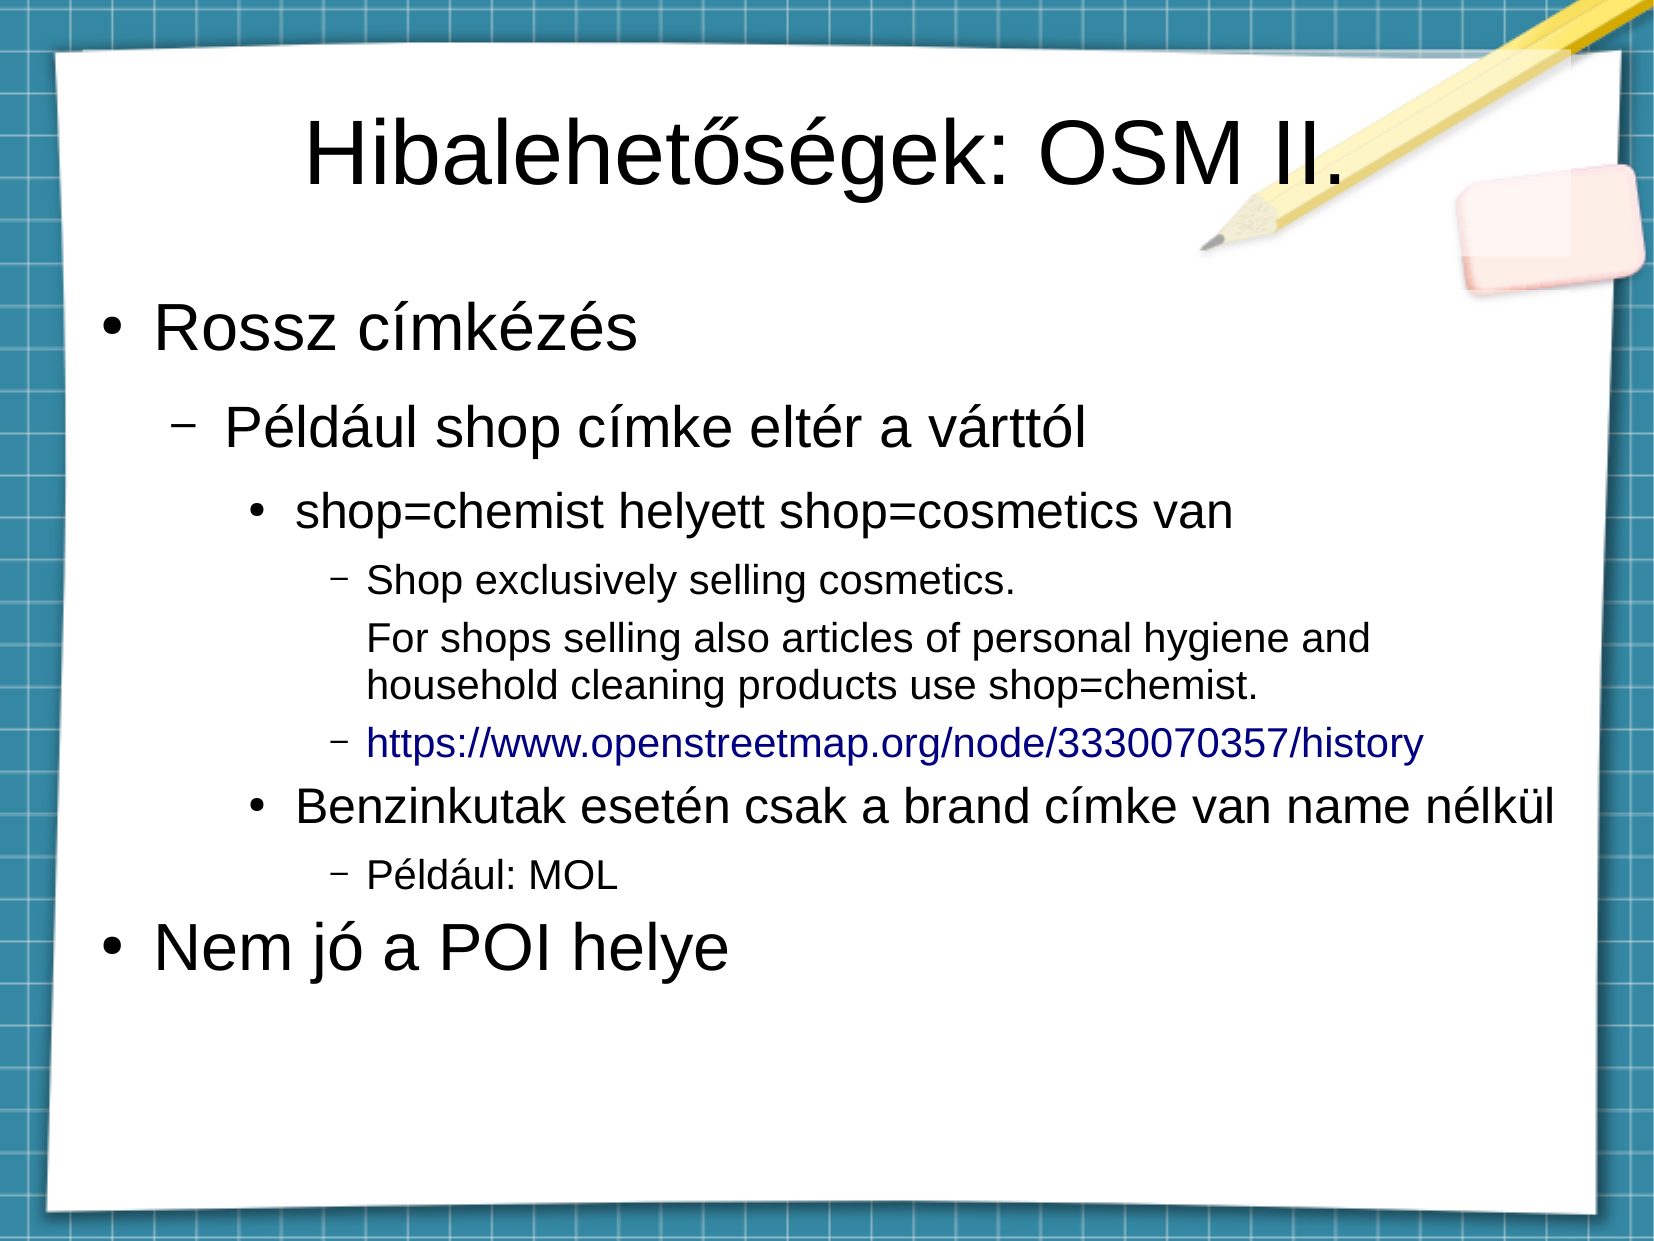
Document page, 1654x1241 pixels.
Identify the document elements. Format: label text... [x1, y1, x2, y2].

list Rossz címkézés Például shop címke eltér a várttól shop=chemist helyett shop=cosmetics van Shop exclusively selling cosmetics. For shops selling also articles of personal hygiene and household cleaning products use shop=chemist. https://www.openstreetmap.org/node/3330070357/history Benzinkutak esetén csak a brand címke van name nélkül Például: MOL Nem jó a POI helye [82, 290, 1571, 1087]
title Hibalehetőségek: OSM II. [82, 49, 1571, 257]
picture [0, 0, 1654, 1241]
